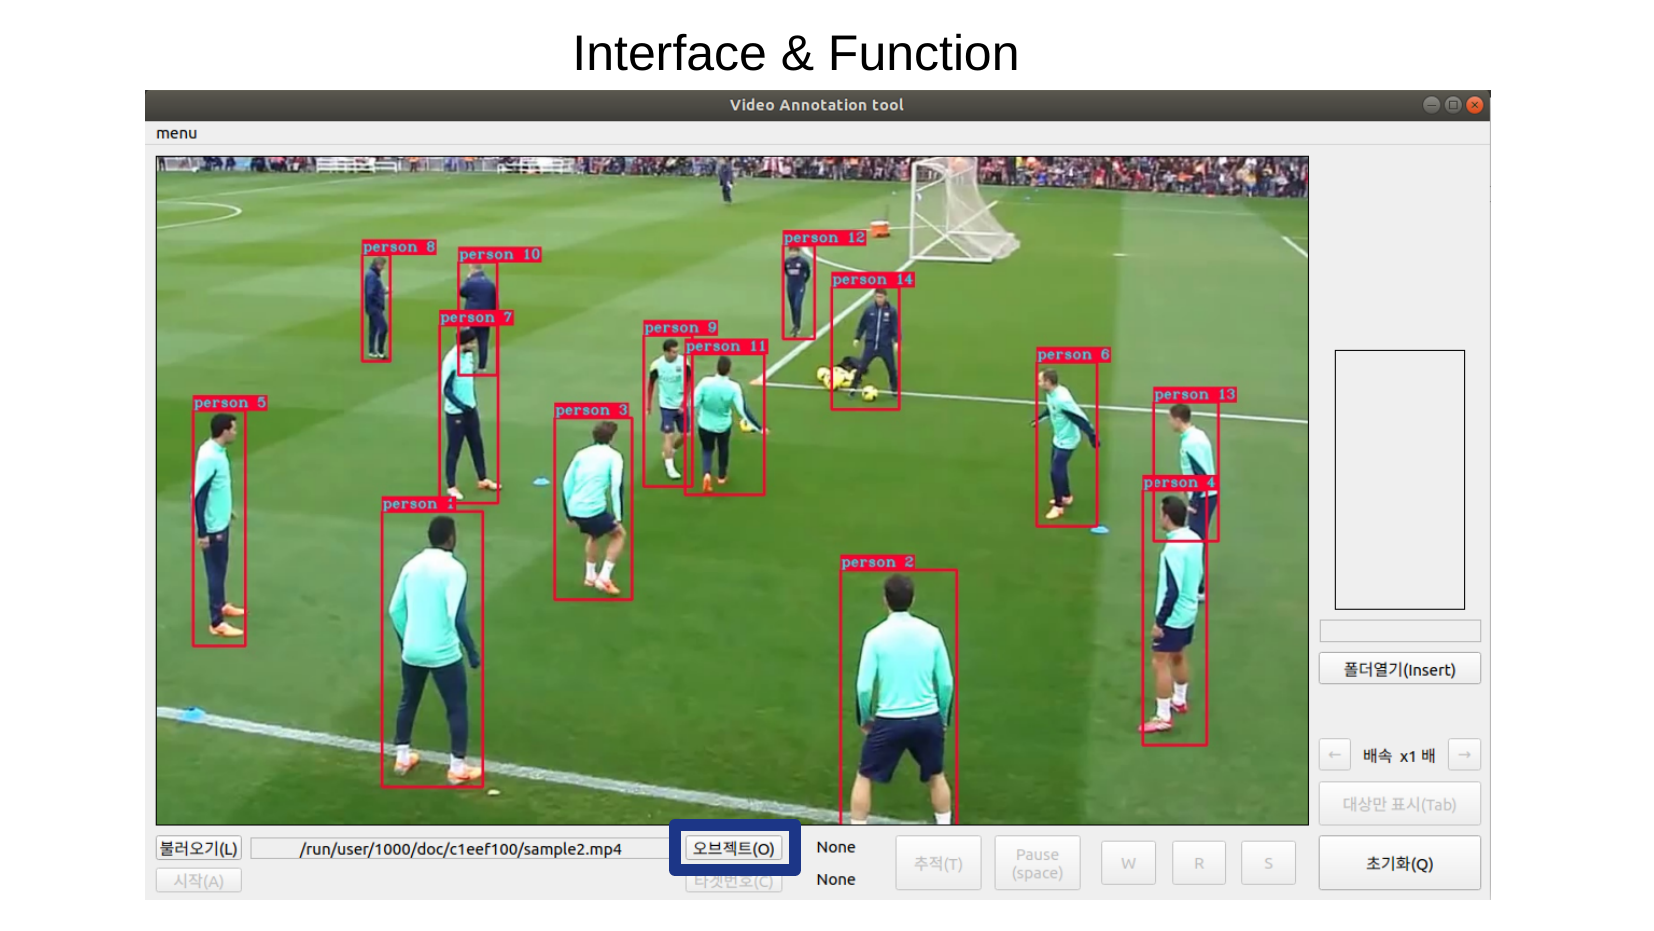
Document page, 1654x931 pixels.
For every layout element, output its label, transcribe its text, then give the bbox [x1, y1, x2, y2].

text_box Interface & Function [557, 17, 1041, 90]
picture [145, 90, 1491, 900]
